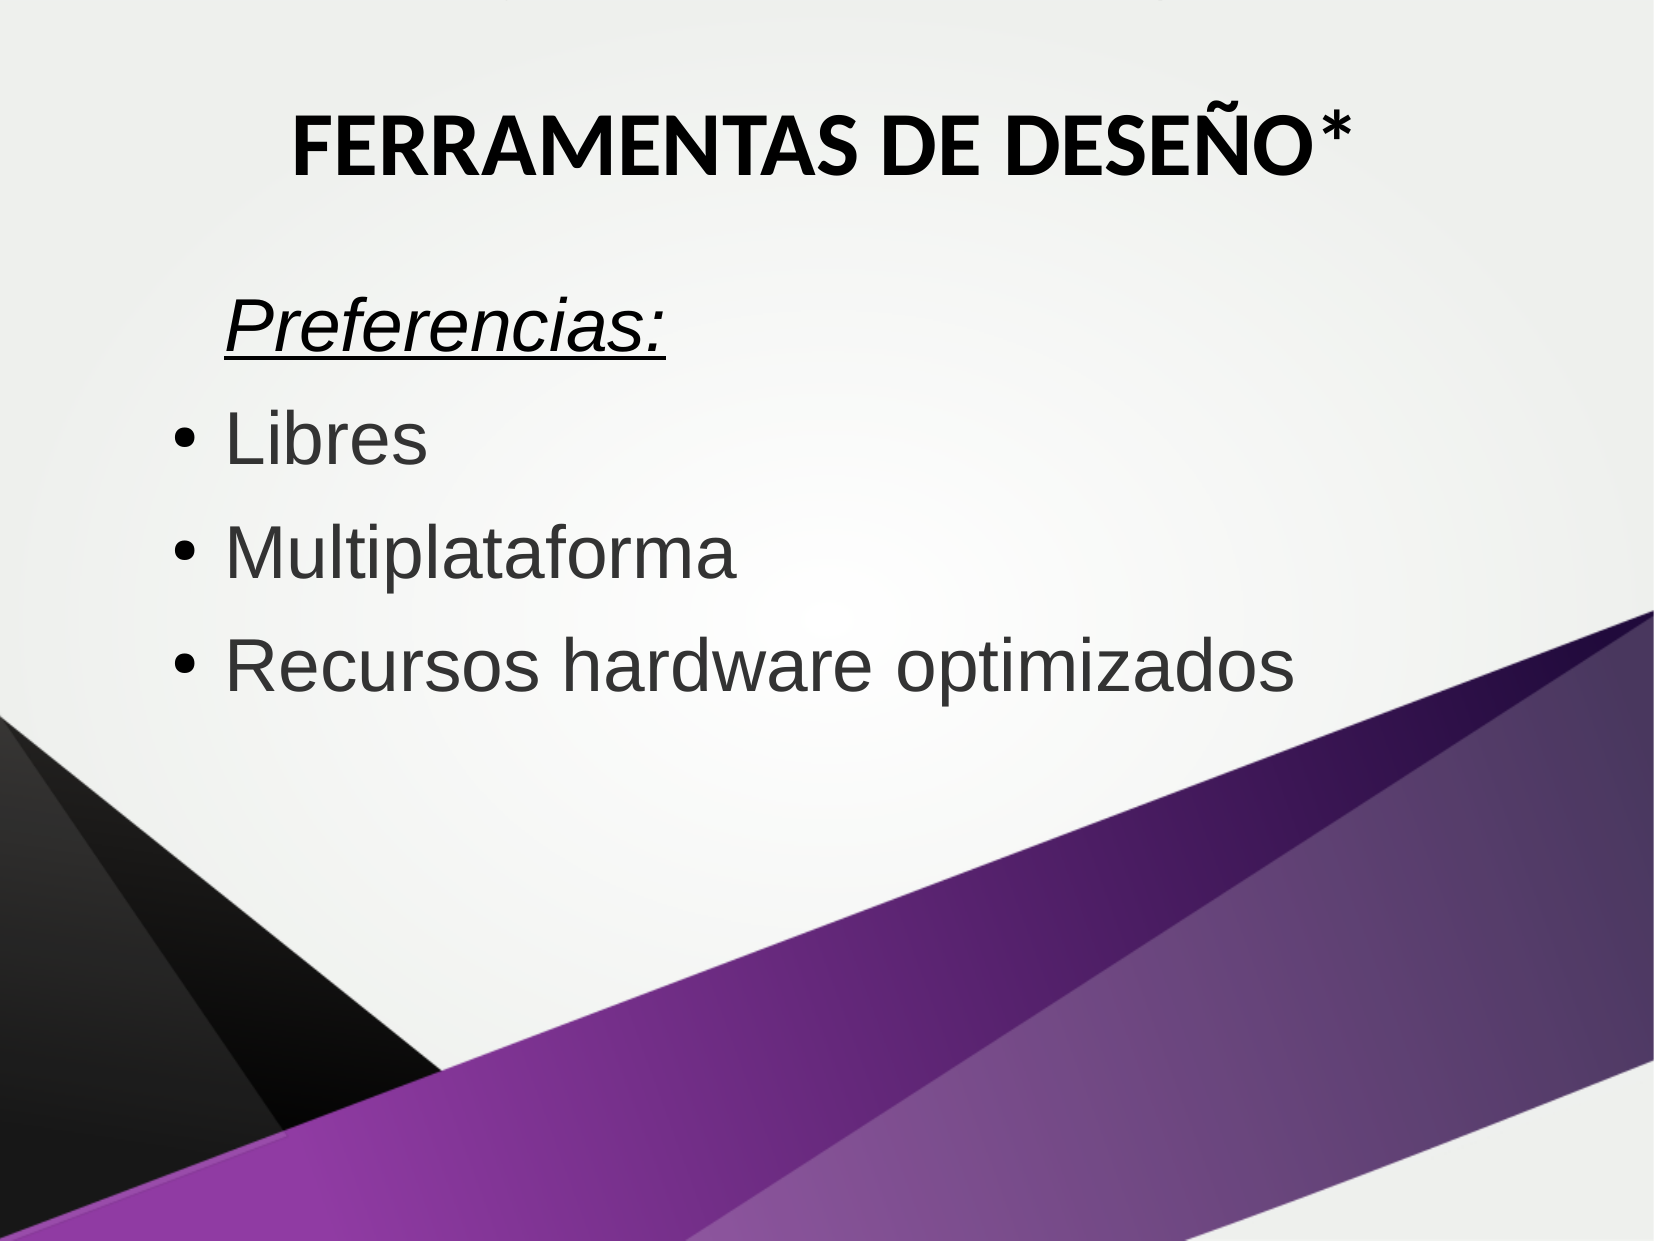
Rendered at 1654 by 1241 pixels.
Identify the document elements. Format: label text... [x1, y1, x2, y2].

title FERRAMENTAS DE DESEÑO* [82, 49, 1571, 257]
picture [0, 0, 1654, 1241]
list Preferencias: Libres Multiplataforma Recursos hardware optimizados [153, 283, 1536, 910]
